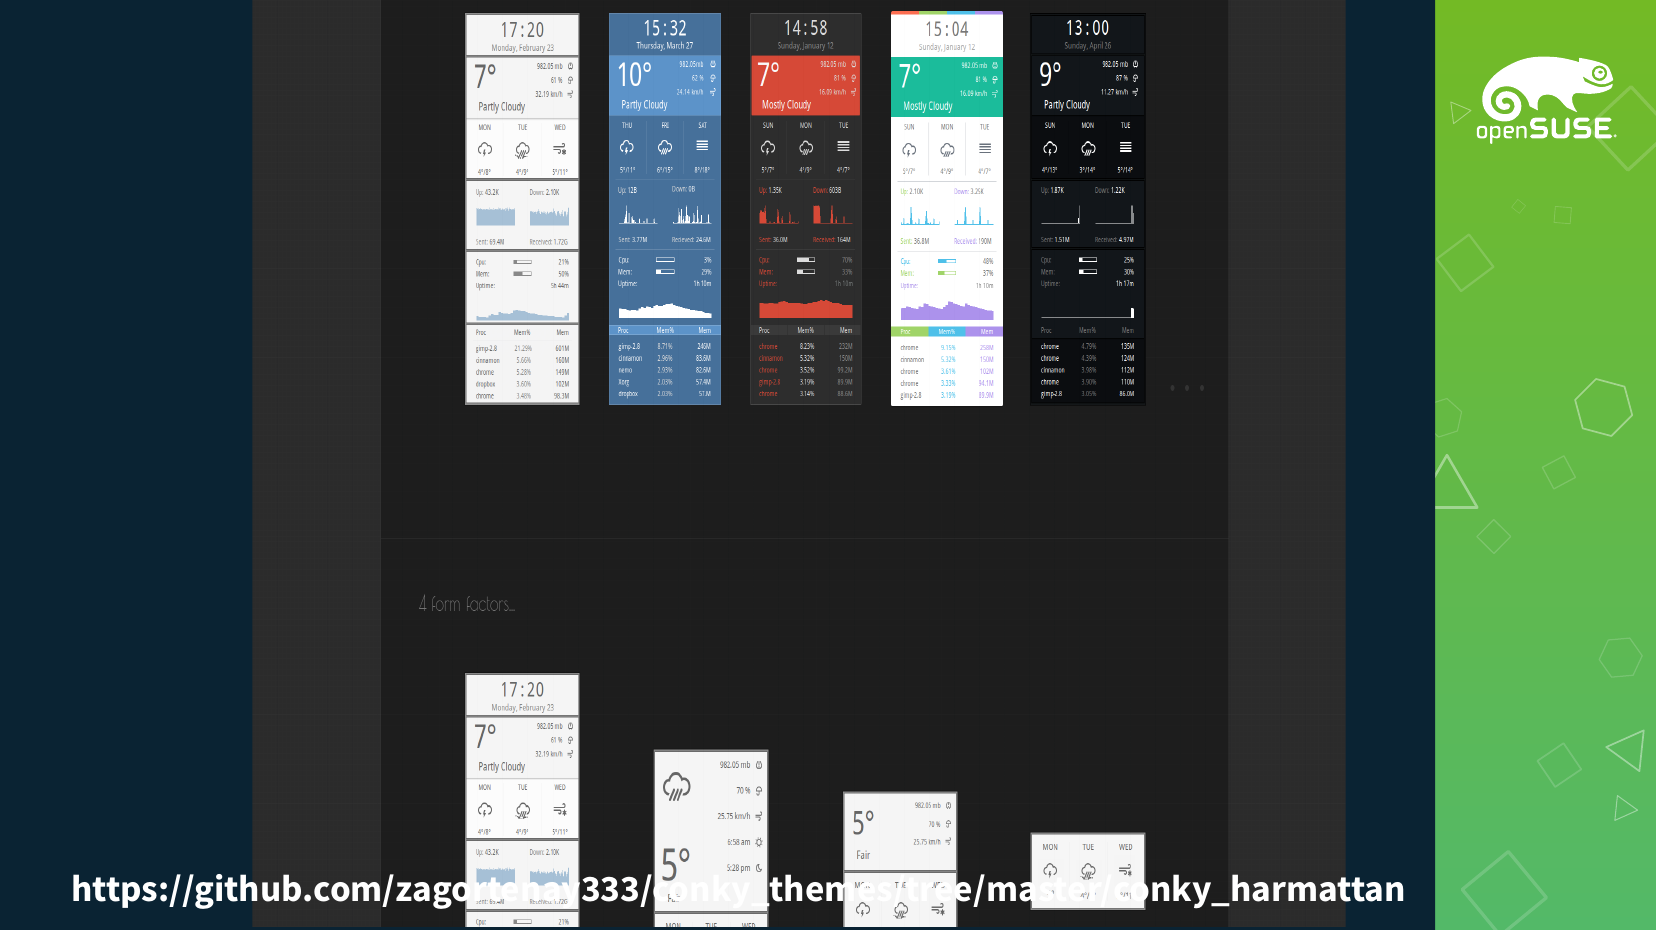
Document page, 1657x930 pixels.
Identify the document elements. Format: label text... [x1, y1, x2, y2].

list https://github.com/zagortenay333/conky_themes/tree/master/conky_harmattan [40, 527, 1438, 930]
picture [252, 0, 1346, 527]
